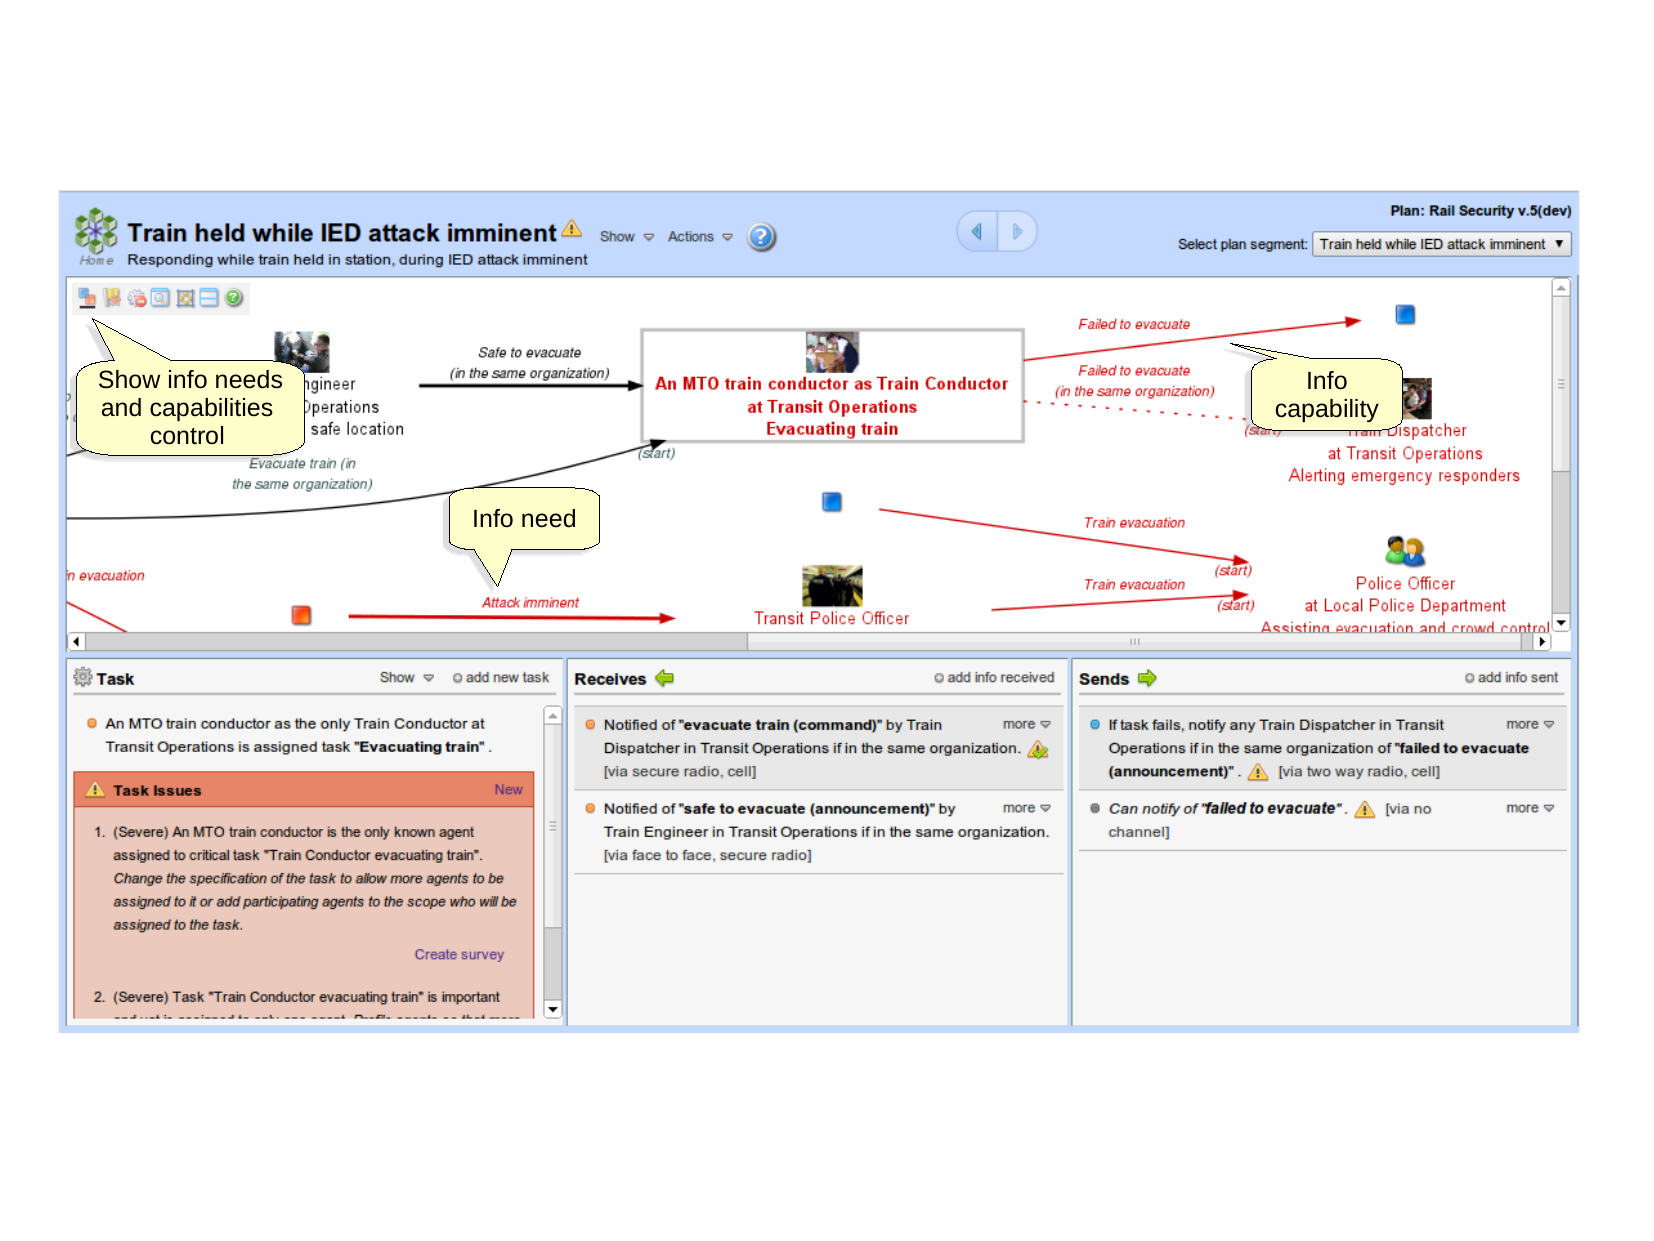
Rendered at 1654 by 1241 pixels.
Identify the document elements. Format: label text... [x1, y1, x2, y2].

picture [58, 190, 1580, 1033]
text_box Info capability [1230, 343, 1403, 431]
text_box Show info needs and capabilities control [76, 318, 305, 456]
text_box Info need [449, 487, 600, 587]
